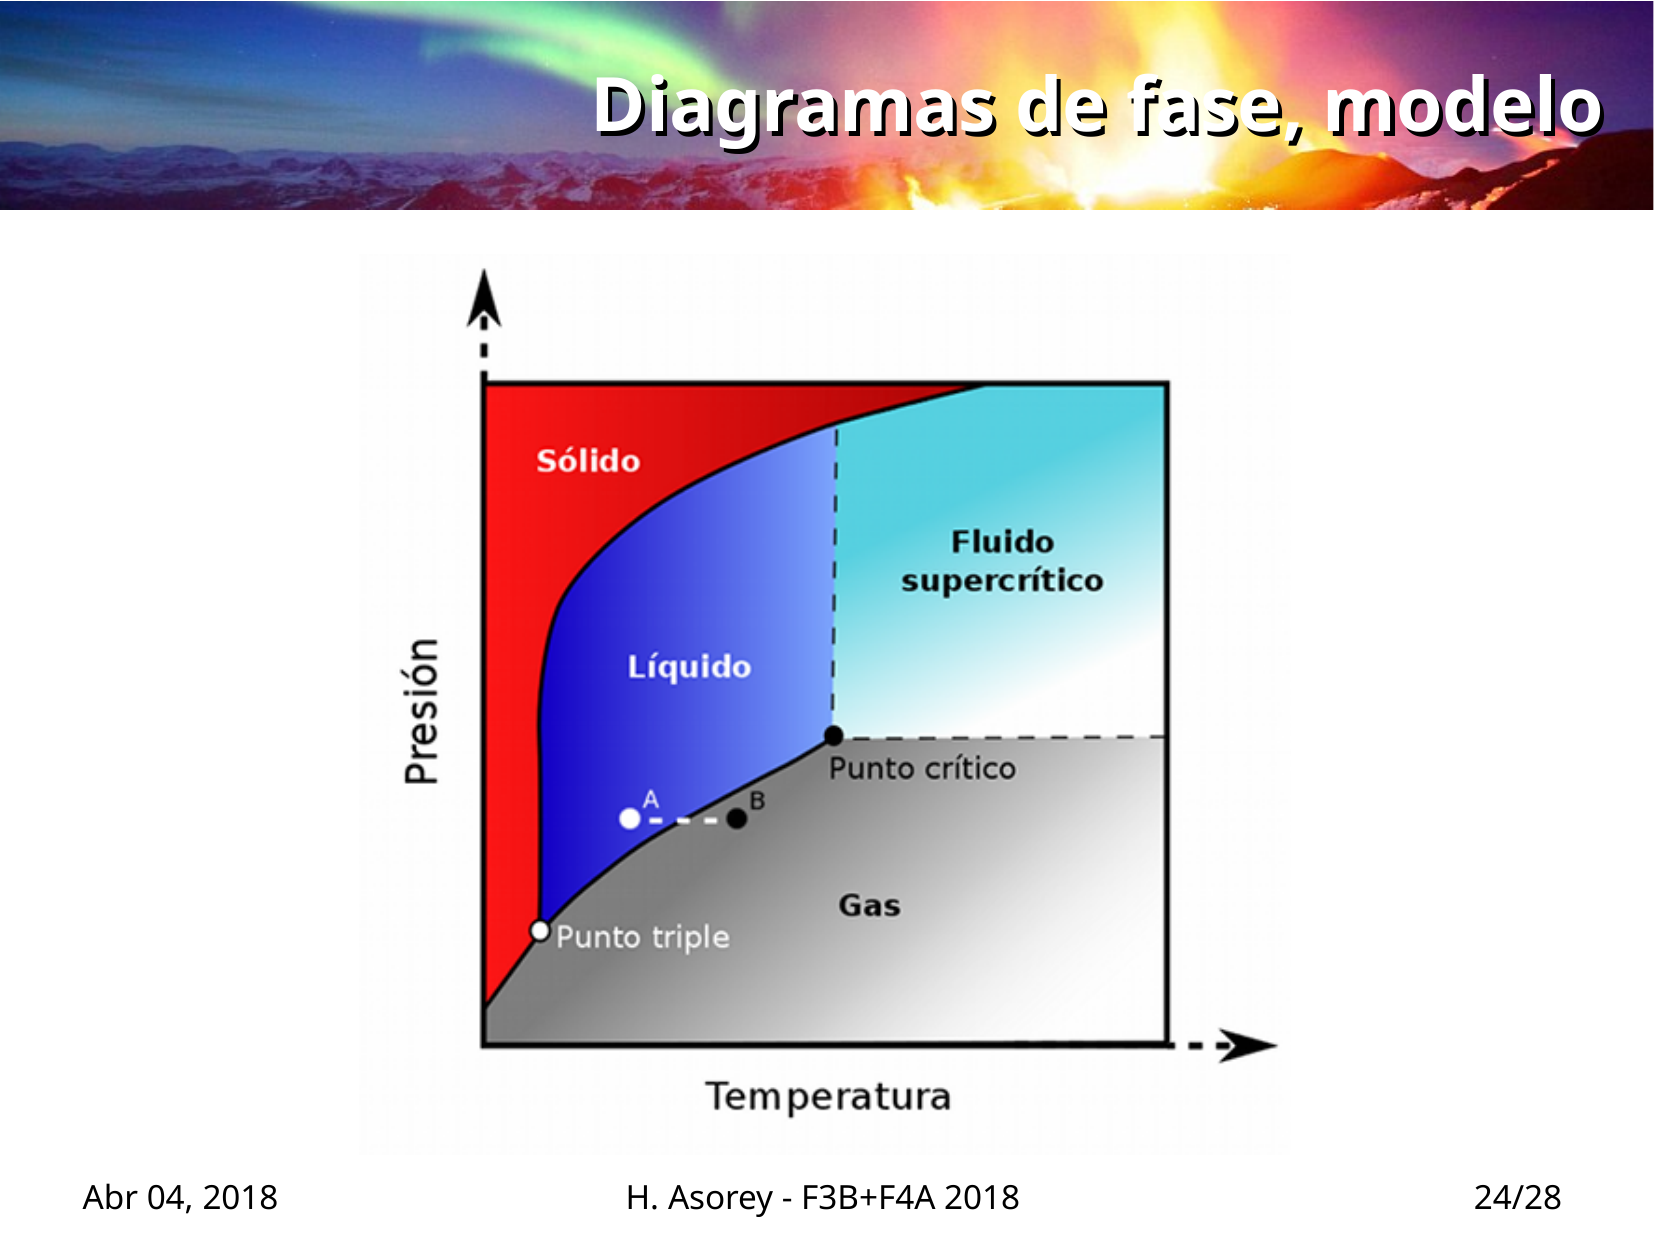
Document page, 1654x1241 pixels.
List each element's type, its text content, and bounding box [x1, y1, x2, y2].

picture [0, 1, 1654, 210]
picture [359, 254, 1291, 1156]
title Diagramas de fase, modelo [45, 15, 1606, 191]
